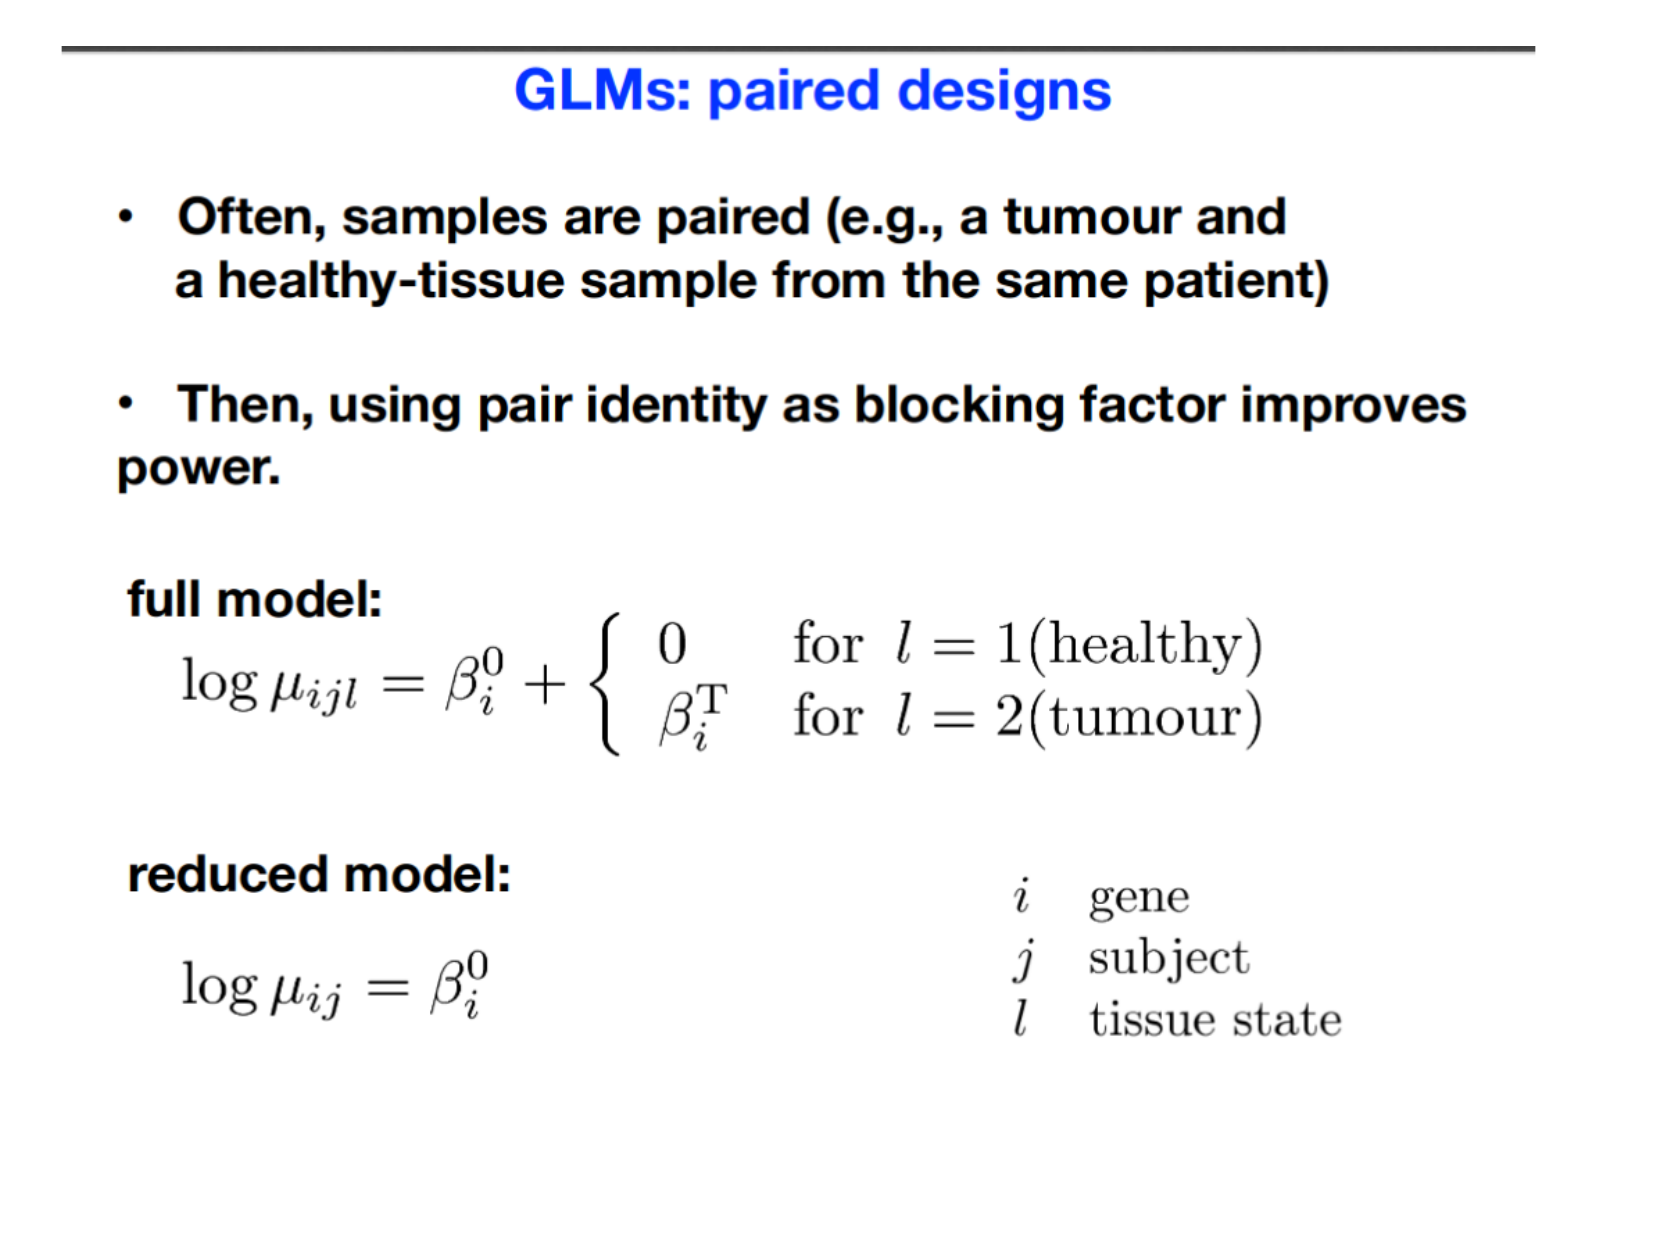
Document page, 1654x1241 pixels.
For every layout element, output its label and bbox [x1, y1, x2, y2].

picture [61, 46, 1536, 1109]
